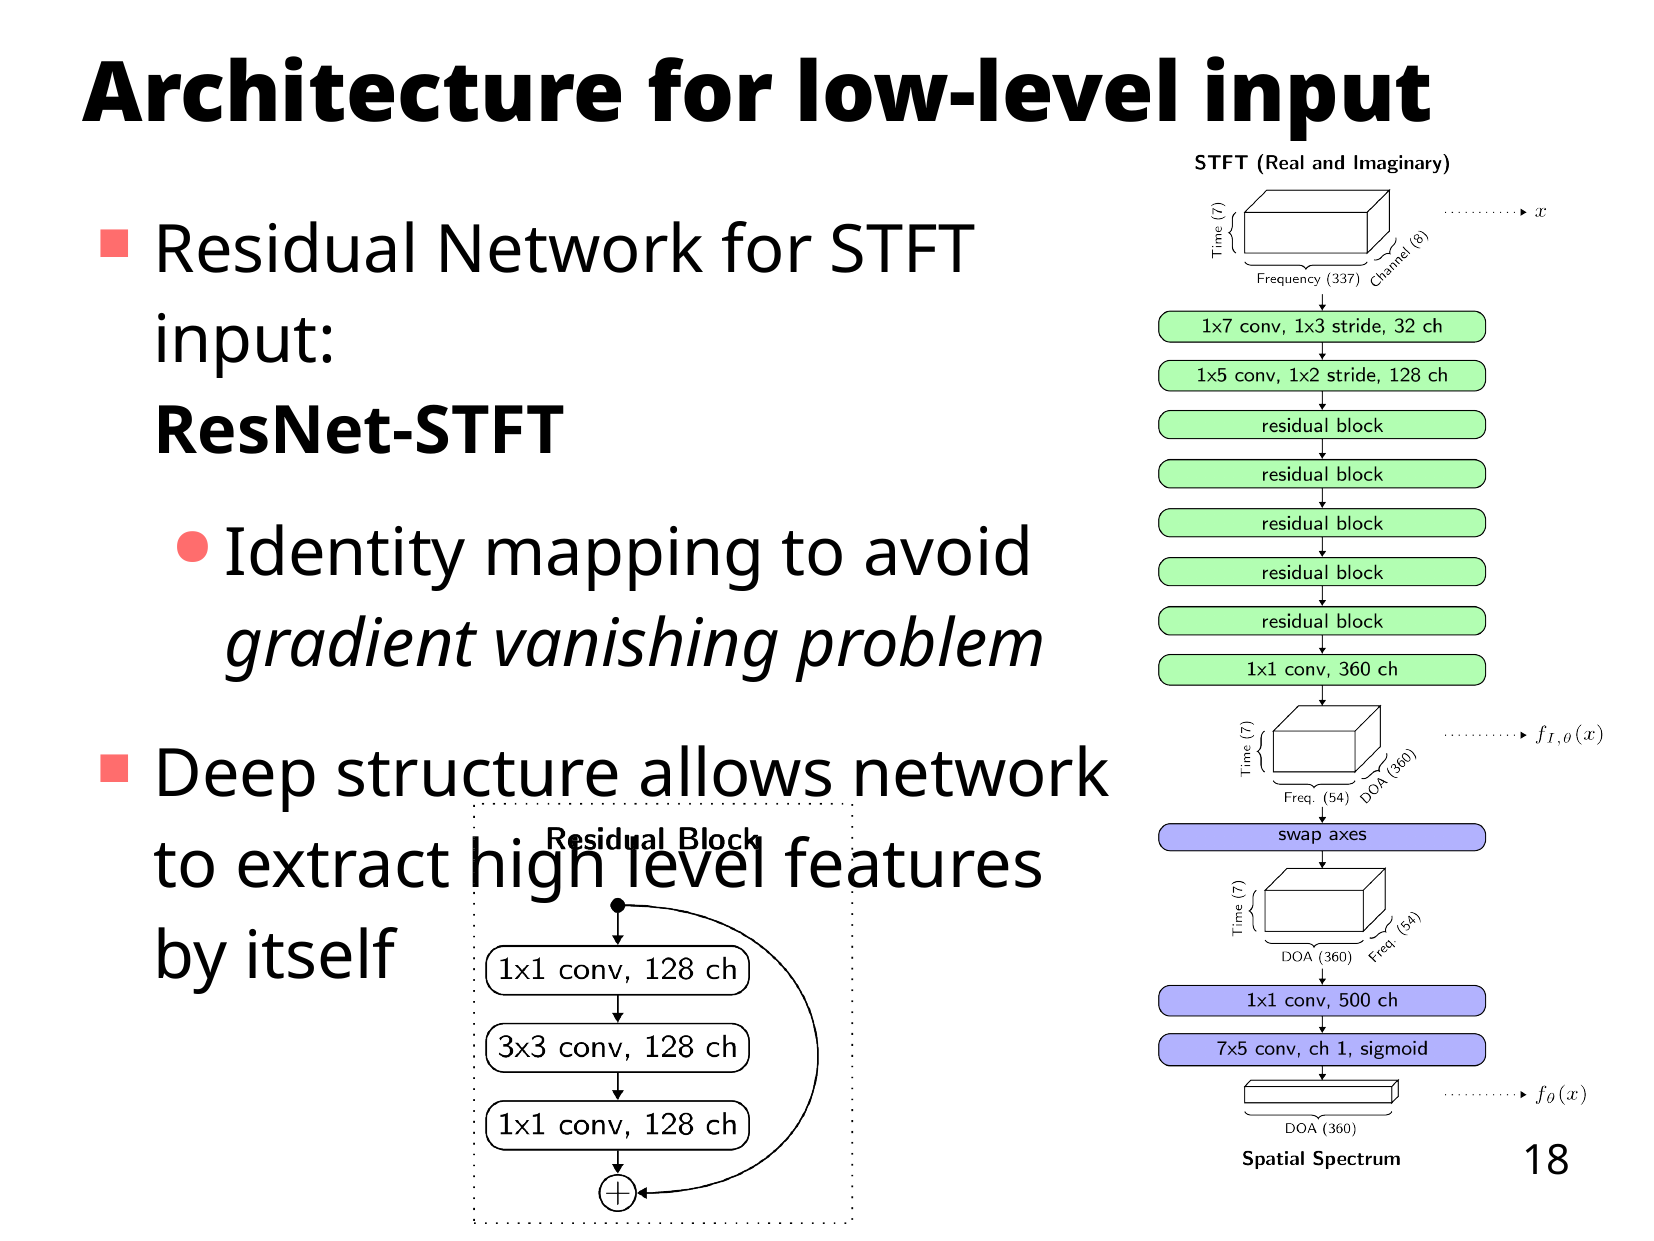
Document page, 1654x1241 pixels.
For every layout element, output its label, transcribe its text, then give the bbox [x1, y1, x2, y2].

list Residual Network for STFT input: ResNet-STFT Identity mapping to avoid gradient vanishing problem Deep structure allows network to extract high level features by itself [82, 200, 1134, 1111]
picture [1151, 147, 1613, 1176]
picture [448, 755, 898, 1224]
title Architecture for low-level input [82, 37, 1571, 143]
